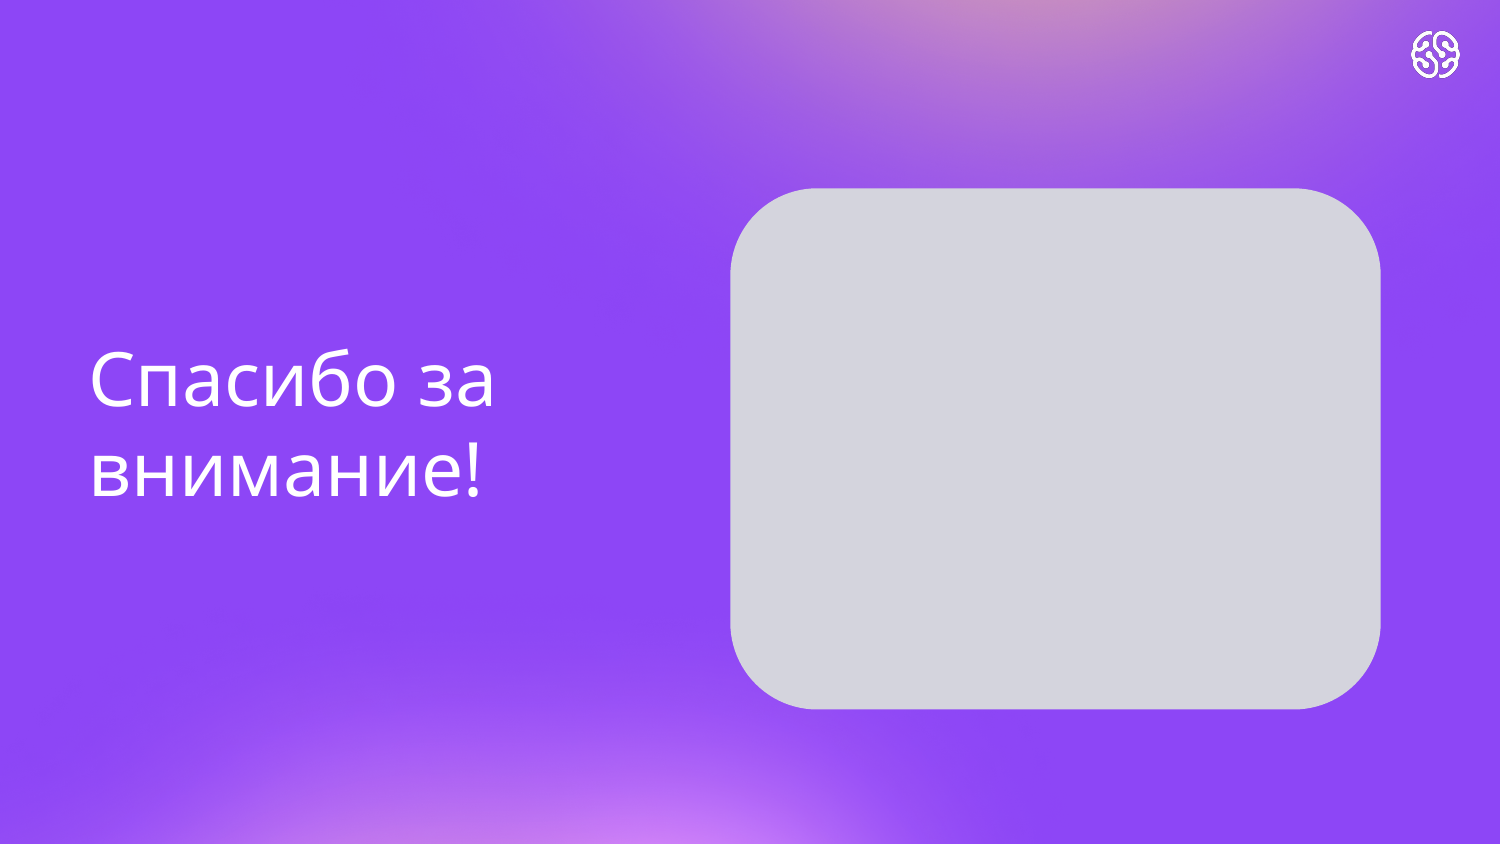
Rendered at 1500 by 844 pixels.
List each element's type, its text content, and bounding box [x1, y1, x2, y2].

picture [0, 0, 1500, 844]
text_box [730, 188, 1381, 710]
title Спасибо за внимание! [88, 212, 721, 632]
